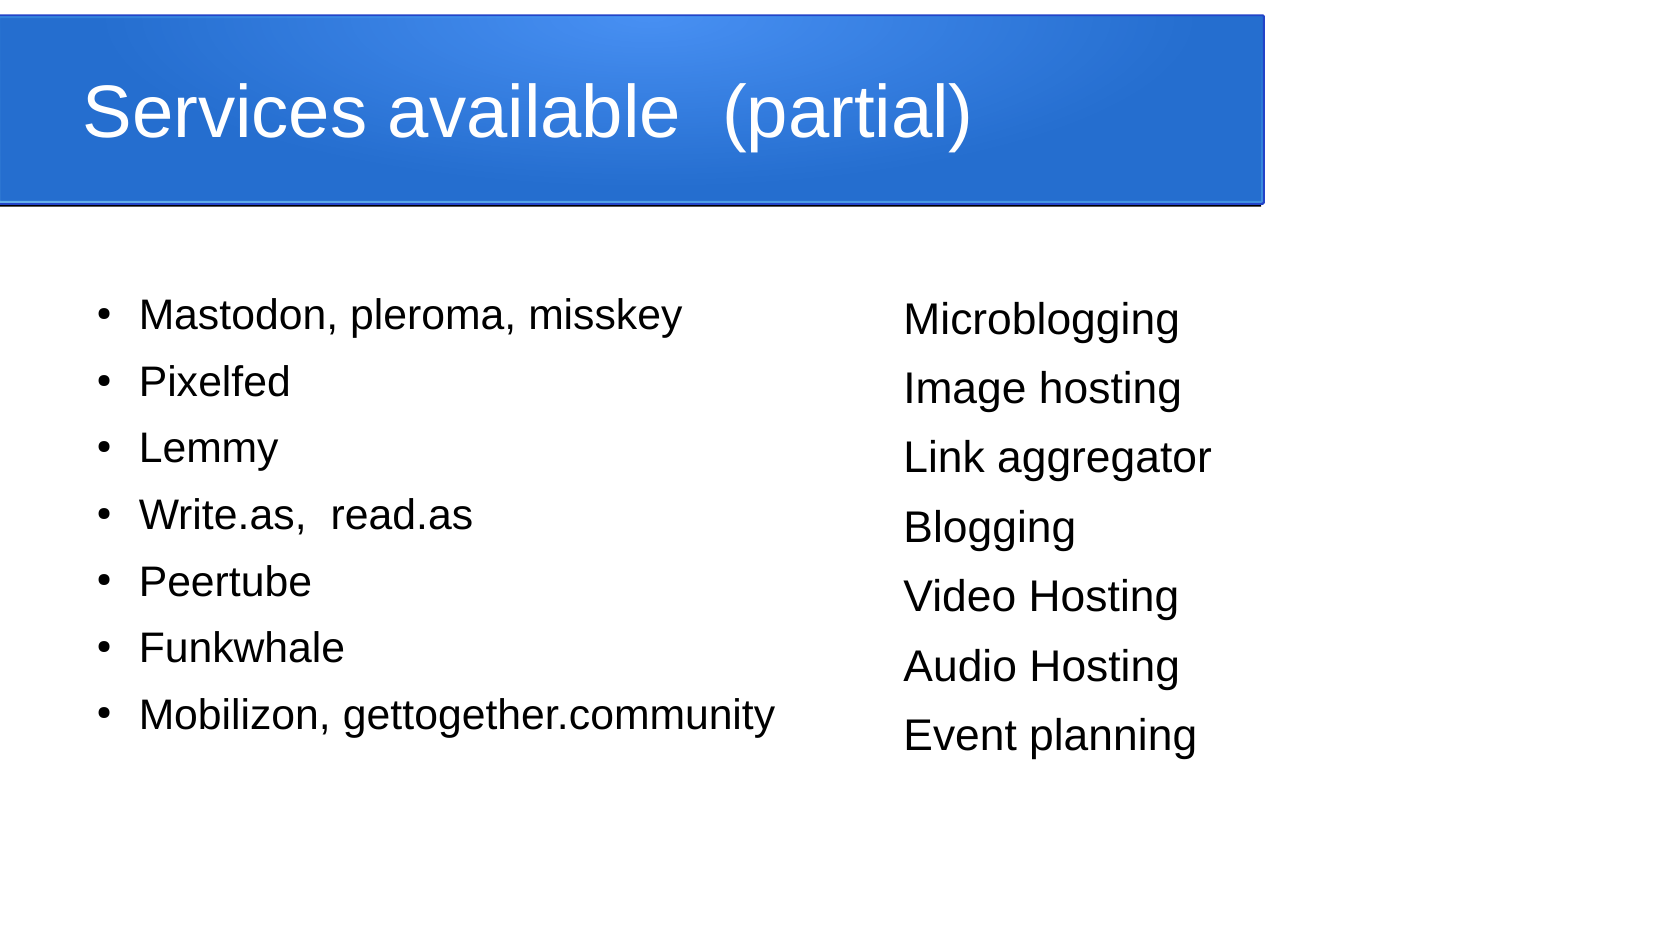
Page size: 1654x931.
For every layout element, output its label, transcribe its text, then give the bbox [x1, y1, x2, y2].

list Microblogging Image hosting Link aggregator Blogging Video Hosting Audio Hosting Event planning [845, 224, 1572, 764]
title Services available (partial) [82, 35, 1235, 189]
list Mastodon, pleroma, misskey Pixelfed Lemmy Write.as, read.as Peertube Funkwhale Mobilizon, gettogether.community [82, 224, 809, 764]
